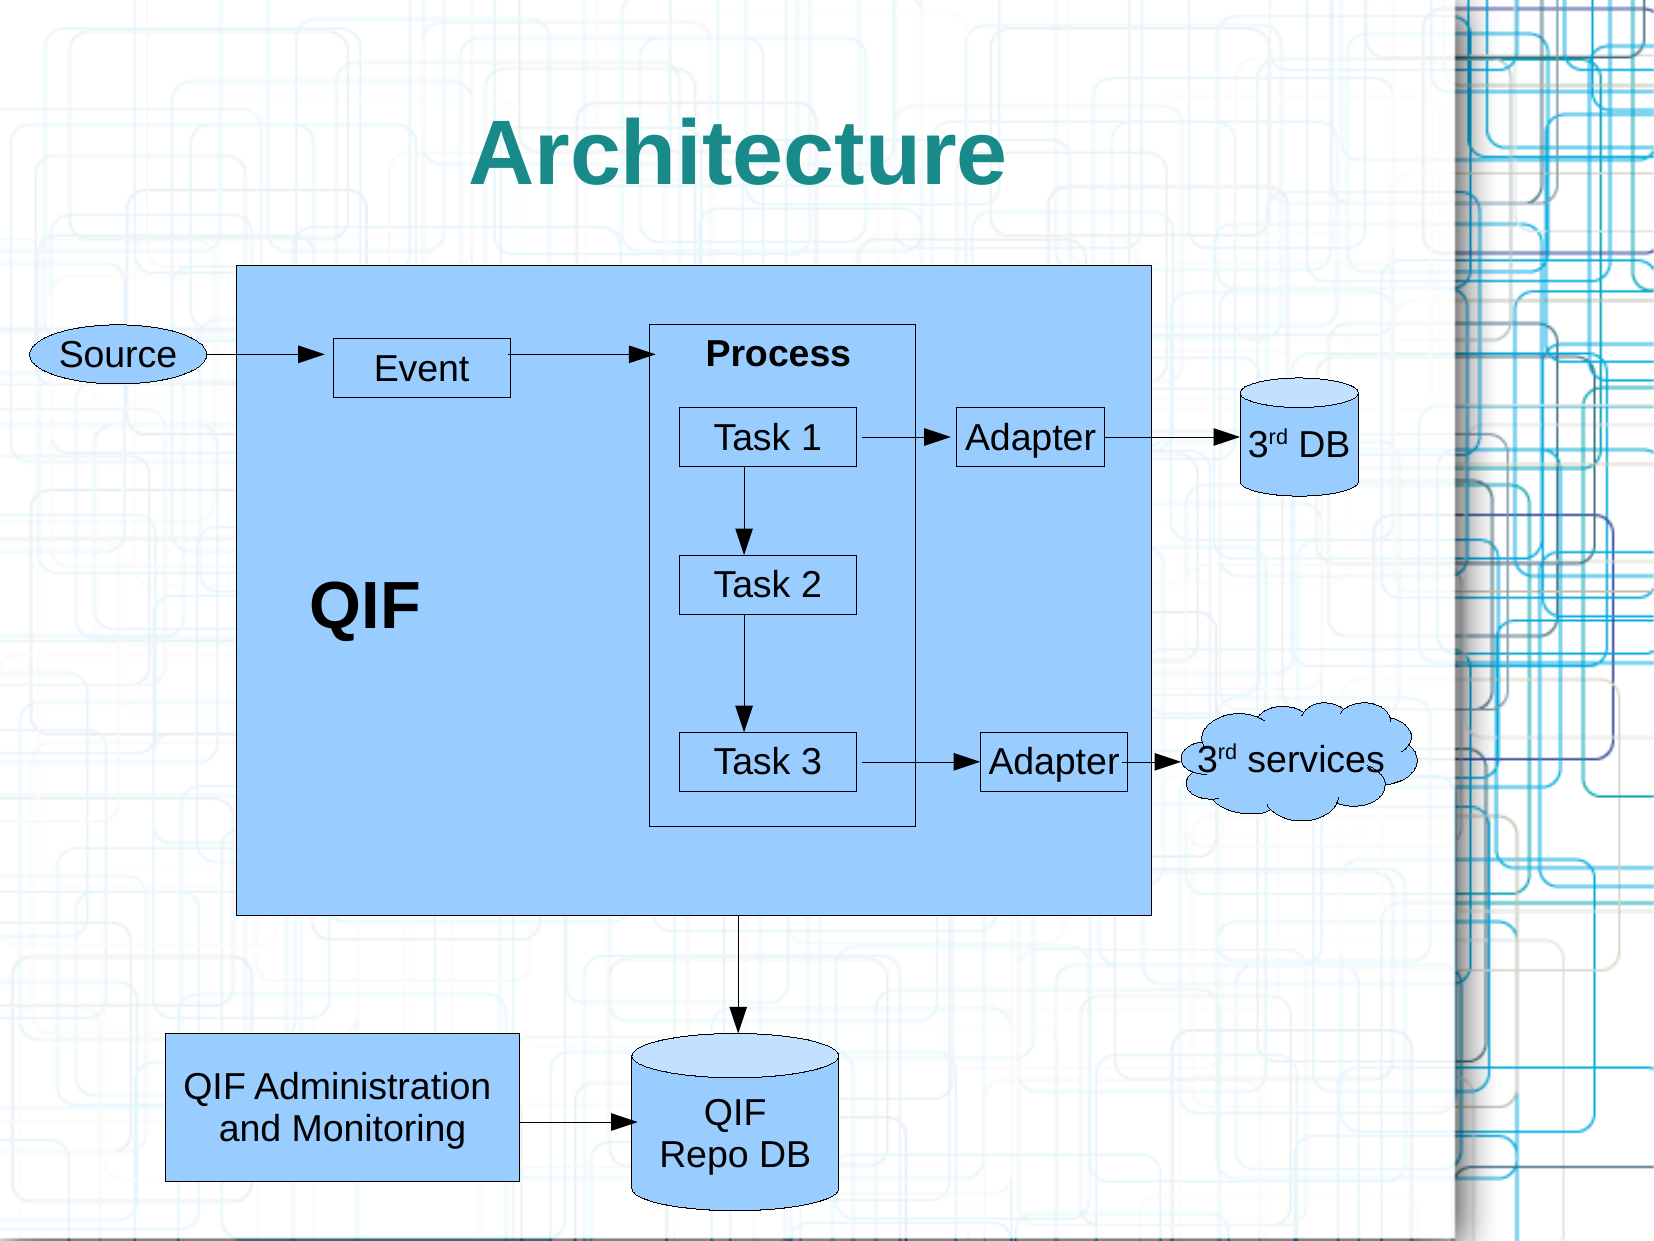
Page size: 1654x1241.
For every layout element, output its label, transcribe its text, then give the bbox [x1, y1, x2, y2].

text_box Event [333, 338, 511, 398]
text_box 3rd services [1181, 702, 1418, 821]
text_box [236, 265, 1152, 916]
text_box Task 1 [679, 407, 857, 467]
text_box QIF Repo DB [631, 1057, 839, 1211]
text_box Task 2 [679, 555, 857, 615]
text_box QIF Administration and Monitoring [165, 1033, 520, 1182]
title Architecture [59, 49, 1418, 257]
text_box QIF [295, 561, 473, 651]
text_box 3rd DB [1240, 394, 1359, 497]
text_box Task 3 [679, 732, 857, 792]
text_box Source [29, 324, 207, 384]
text_box Process [690, 324, 869, 383]
text_box Adapter [980, 732, 1128, 792]
text_box Adapter [956, 407, 1105, 467]
picture [0, 0, 1654, 1241]
